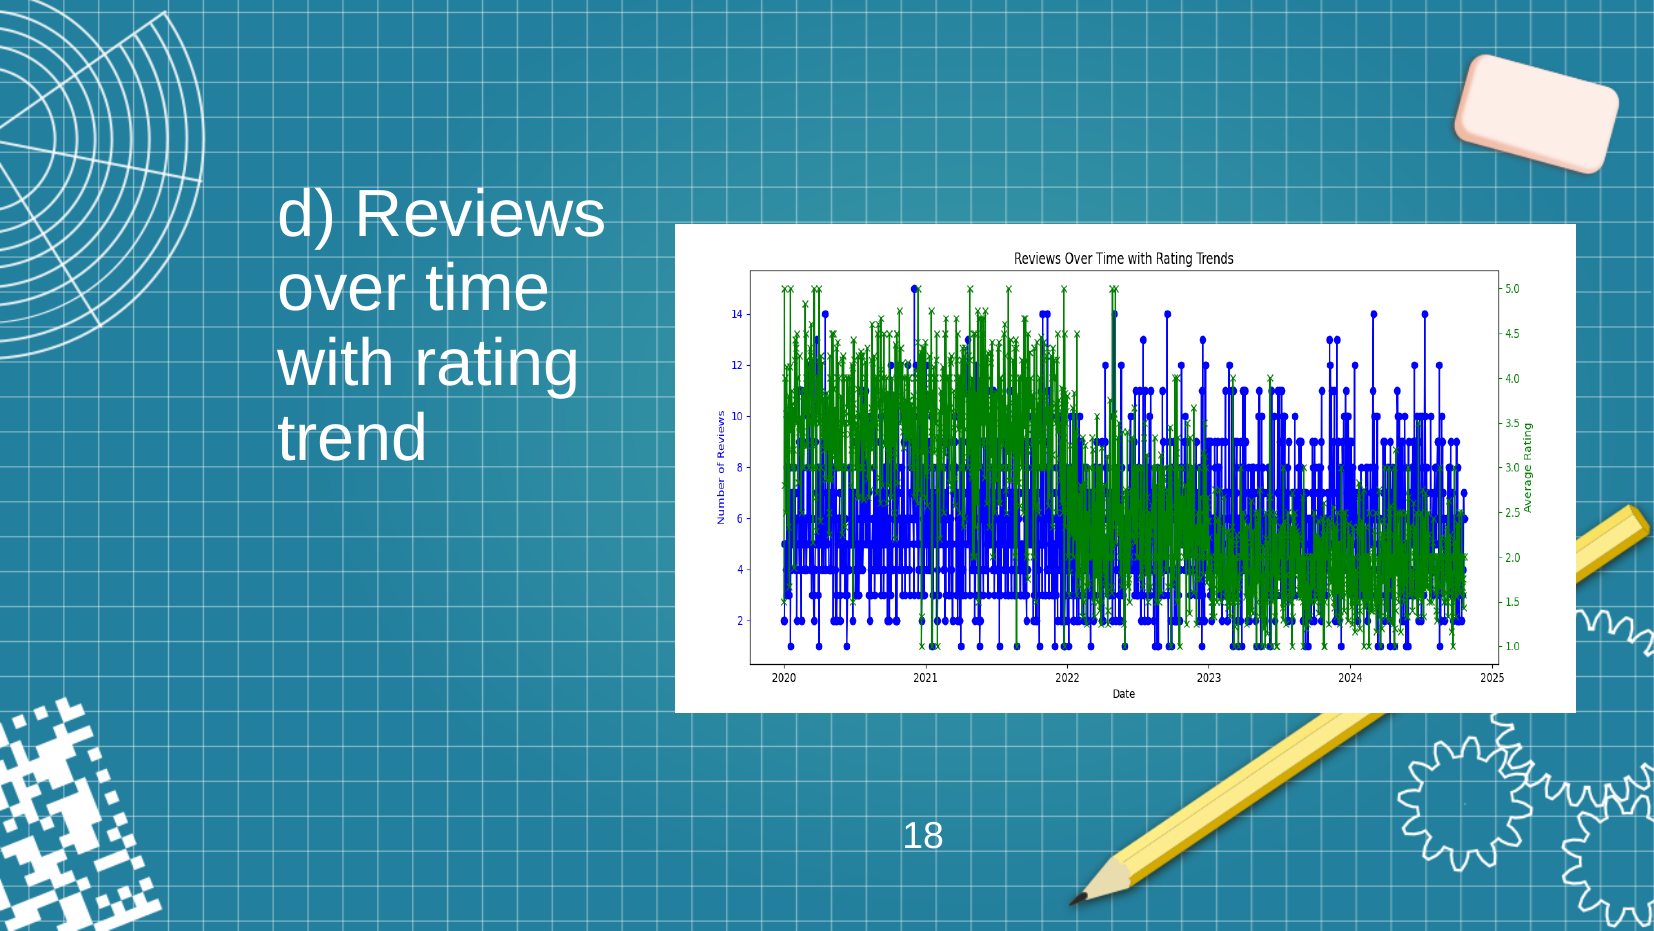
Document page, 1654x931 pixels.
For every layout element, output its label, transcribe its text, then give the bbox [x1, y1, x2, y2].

picture [0, 0, 1654, 931]
text_box d) Reviews over time with rating trend [262, 168, 676, 788]
text_box <number> [787, 806, 1059, 863]
